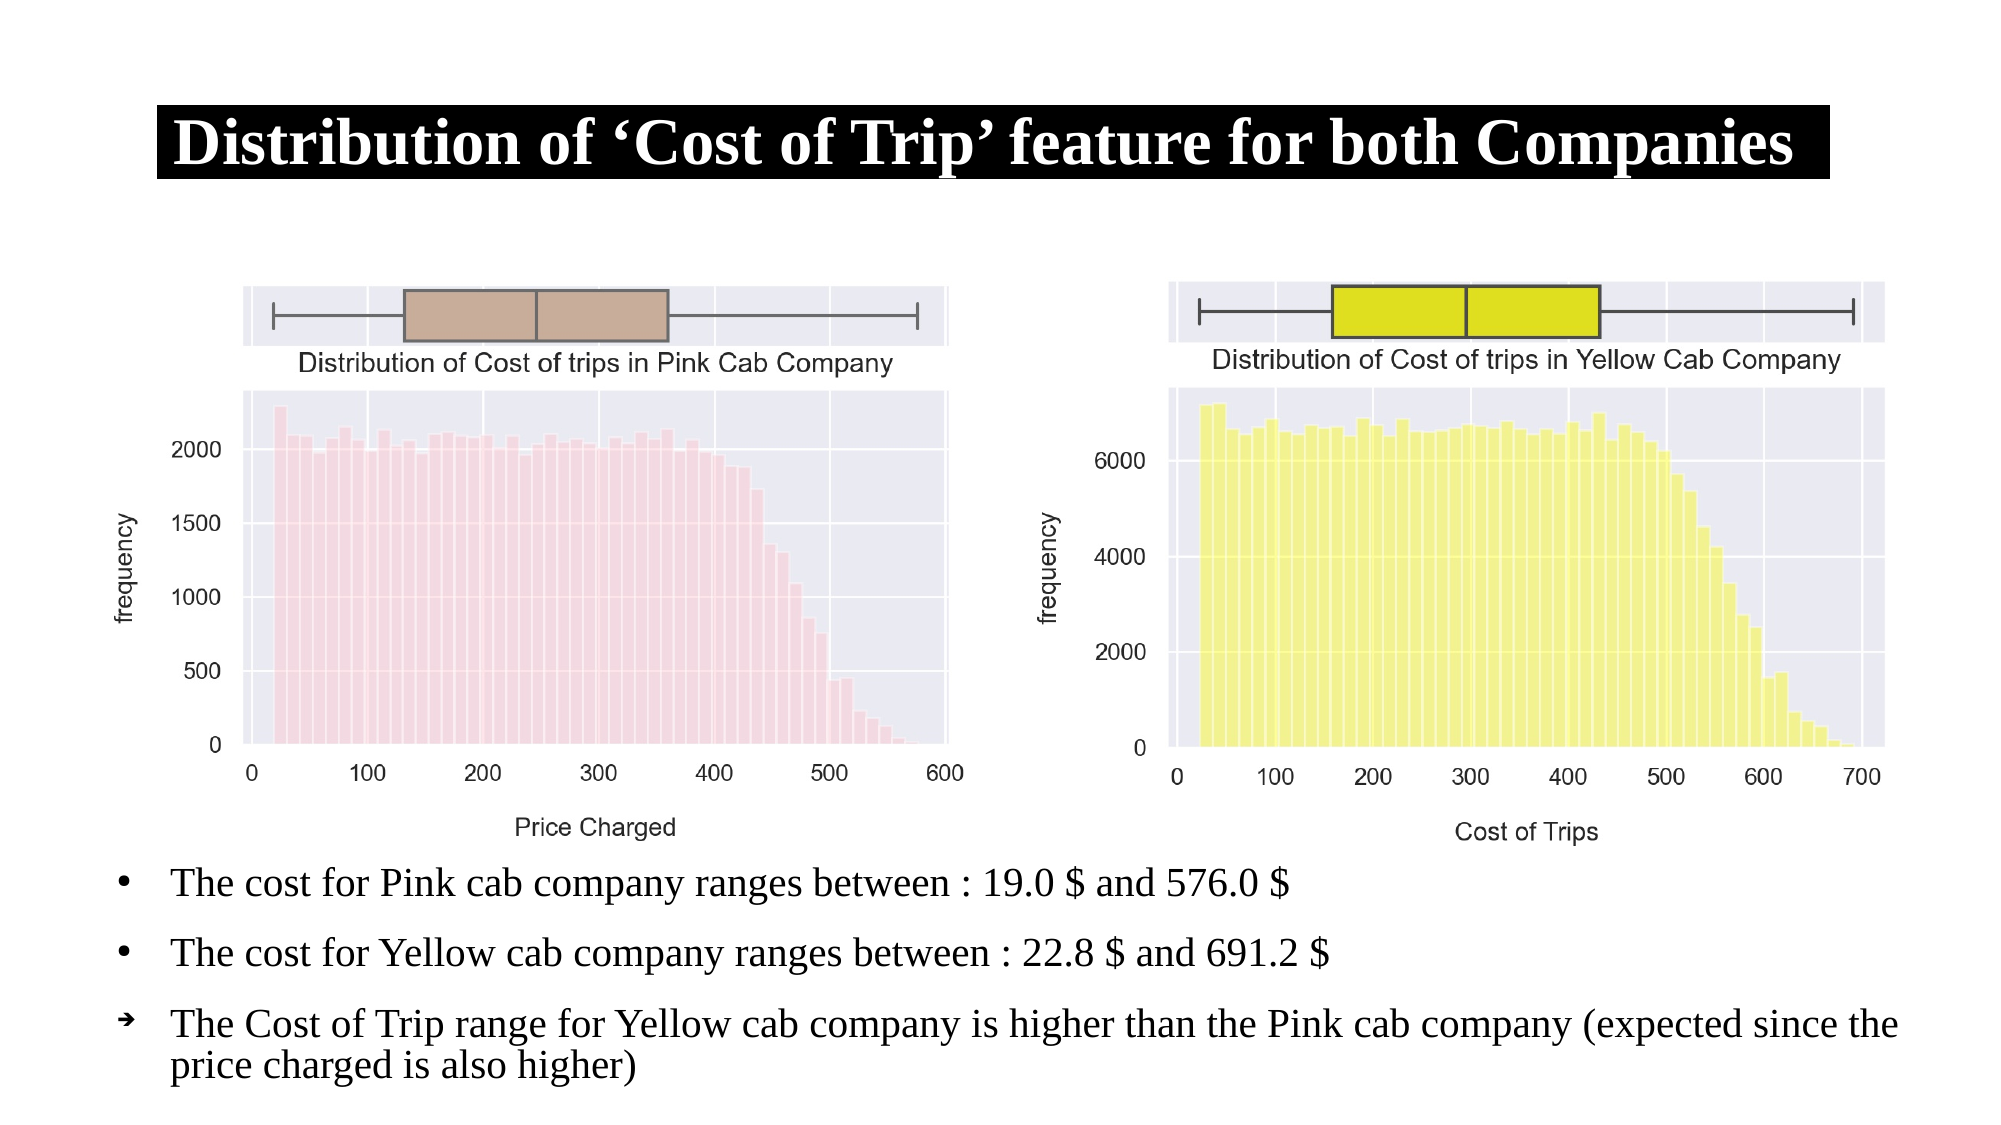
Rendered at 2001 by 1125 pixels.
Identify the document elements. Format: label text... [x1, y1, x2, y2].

list The cost for Pink cab company ranges between : 19.0 $ and 576.0 $ The cost for Yellow cab company ranges between : 22.8 $ and 691.2 $ The Cost of Trip range for Yellow cab company is higher than the Pink cab company (expected since the price charged is also higher) [99, 862, 1900, 1088]
picture [1022, 264, 1901, 861]
title Distribution of ‘Cost of Trip’ feature for both Companies [112, 58, 1876, 225]
picture [99, 269, 979, 856]
